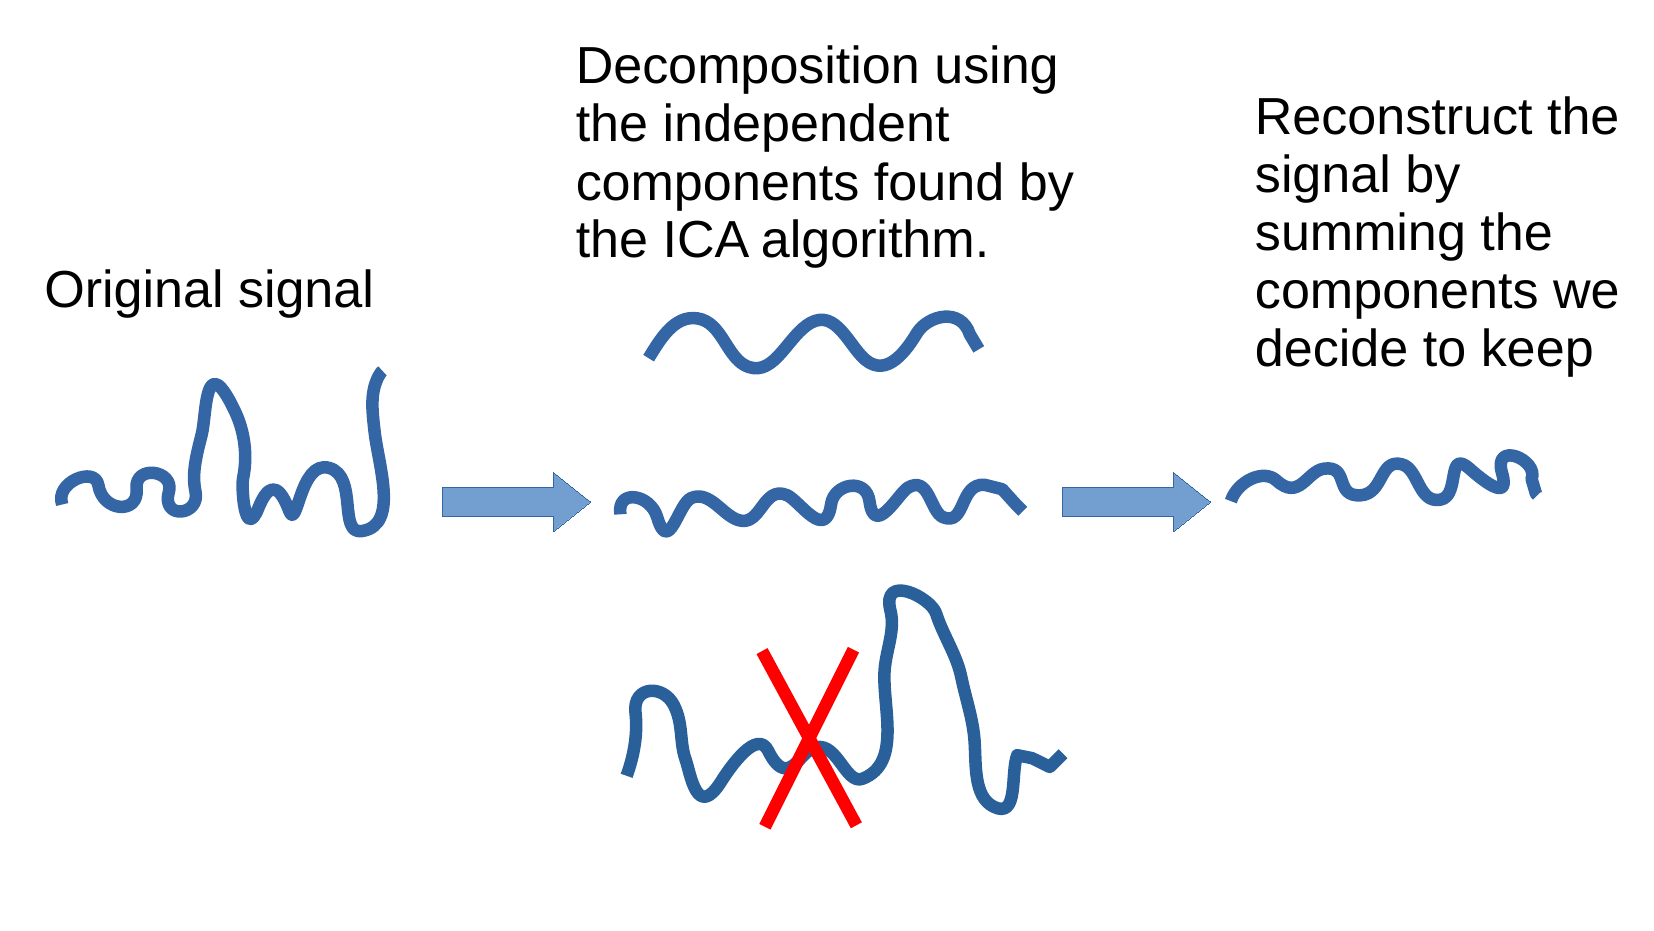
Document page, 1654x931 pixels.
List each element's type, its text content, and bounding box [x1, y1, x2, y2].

text_box Reconstruct the signal by summing the components we decide to keep [1240, 80, 1654, 443]
text_box [442, 472, 591, 532]
text_box [1062, 472, 1211, 532]
text_box Decomposition using the independent components found by the ICA algorithm. [561, 29, 1093, 277]
text_box Original signal [29, 253, 443, 443]
